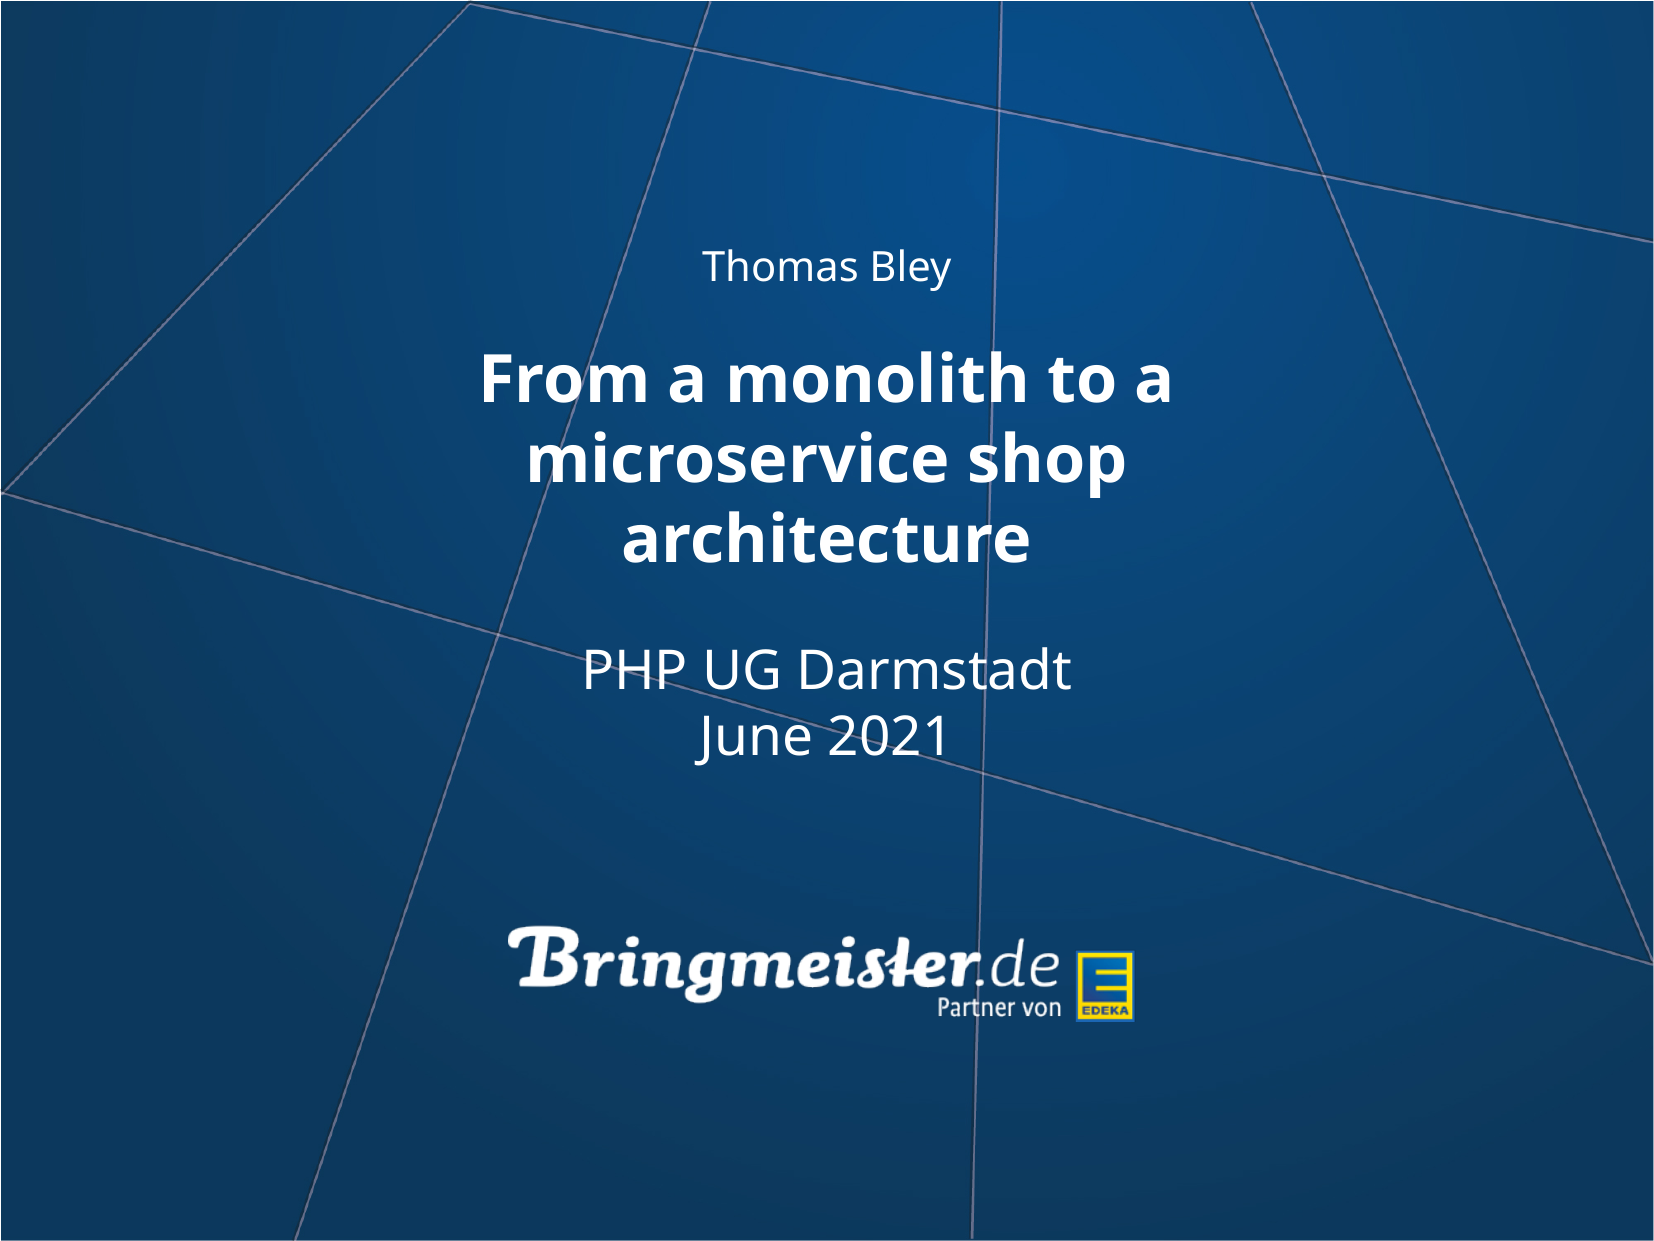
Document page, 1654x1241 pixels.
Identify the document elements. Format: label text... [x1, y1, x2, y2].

text_box From a monolith to a microservice shop architecture [321, 328, 1332, 584]
picture [0, 0, 1654, 1241]
text_box PHP UG Darmstadt June 2021 [538, 627, 1115, 774]
text_box Thomas Bley [539, 232, 1114, 298]
